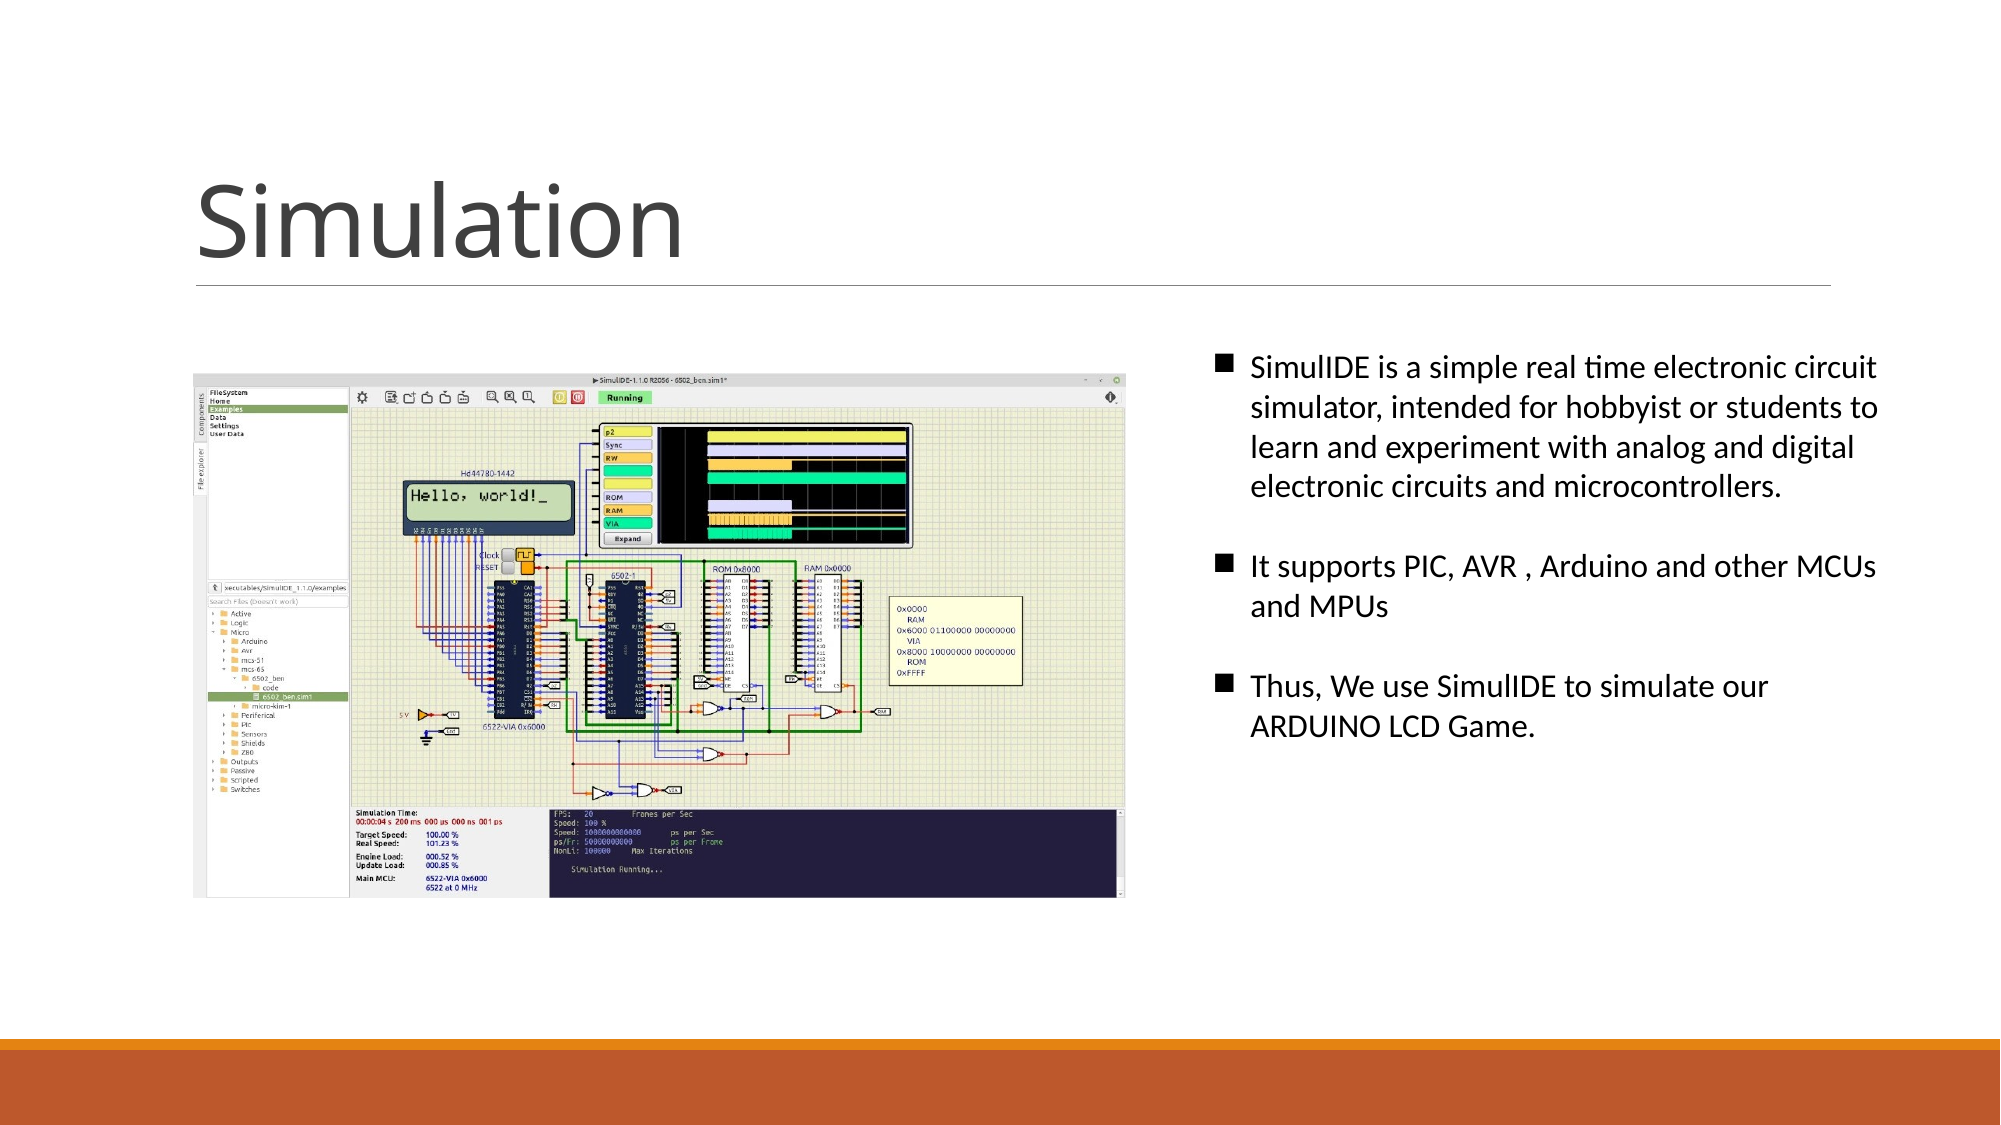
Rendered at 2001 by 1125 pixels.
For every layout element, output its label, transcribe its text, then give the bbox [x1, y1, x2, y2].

text_box SimulIDE is a simple real time electronic circuit simulator, intended for hobbyist or students to learn and experiment with analog and digital electronic circuits and microcontrollers. It supports PIC, AVR , Arduino and other MCUs and MPUs Thus, We use SimulIDE to simulate our ARDUINO LCD Game. [1199, 337, 1913, 832]
title Simulation [180, 47, 1830, 285]
picture [193, 373, 1126, 898]
